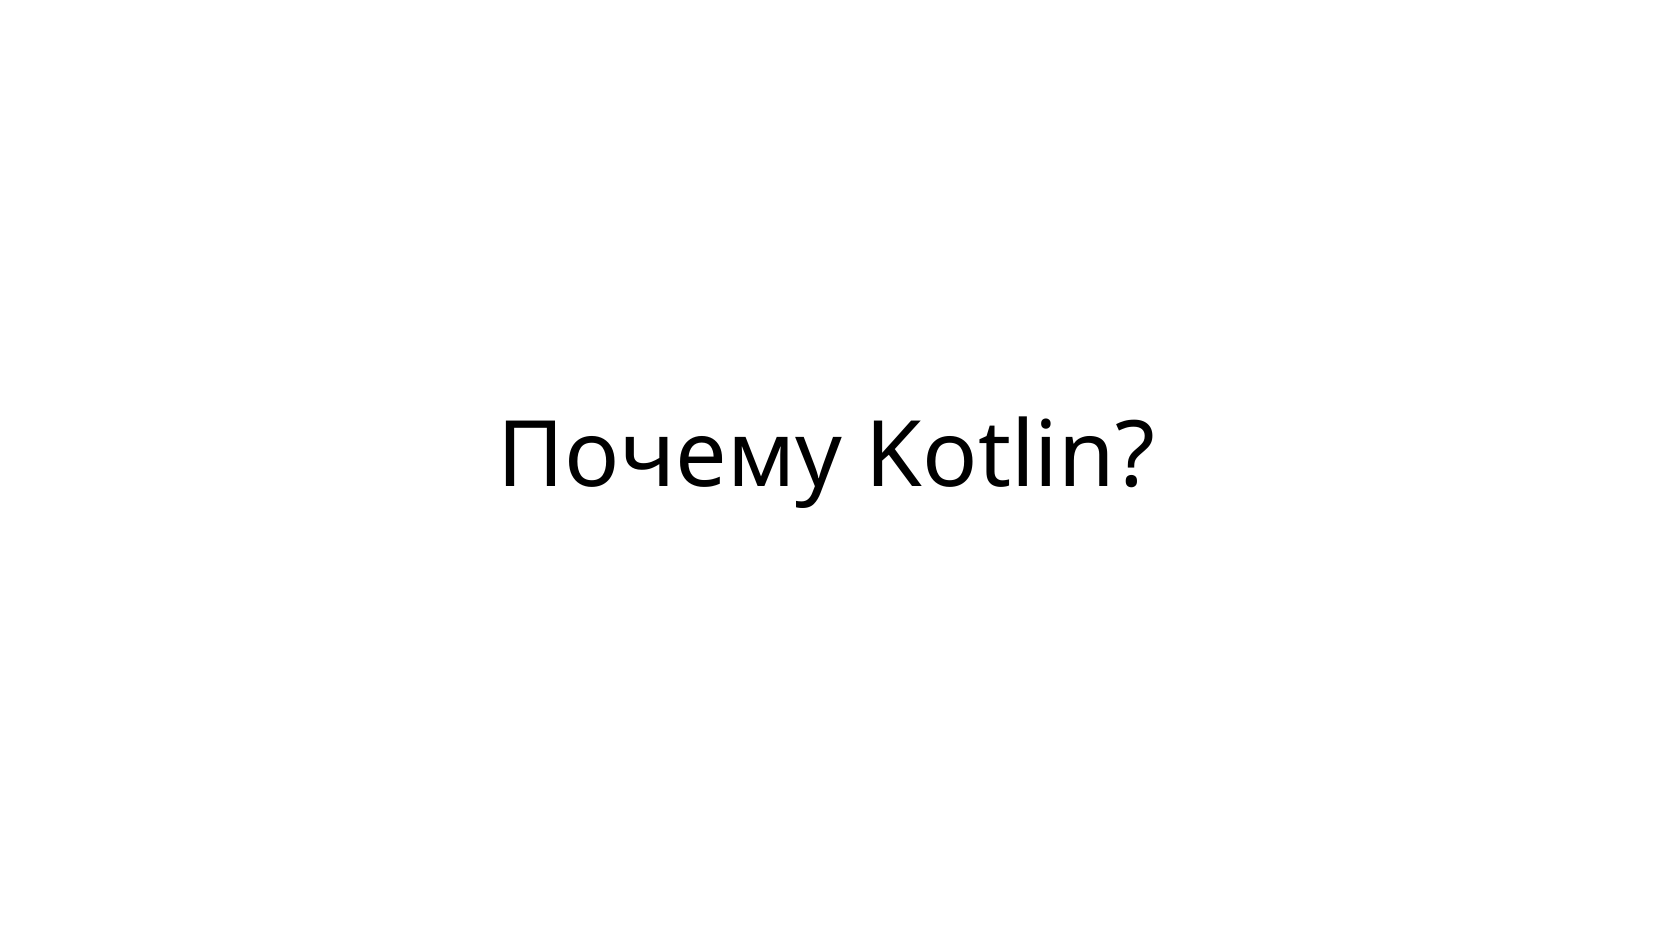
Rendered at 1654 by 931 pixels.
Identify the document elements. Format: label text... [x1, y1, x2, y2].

title Почему Kotlin? [82, 373, 1571, 529]
